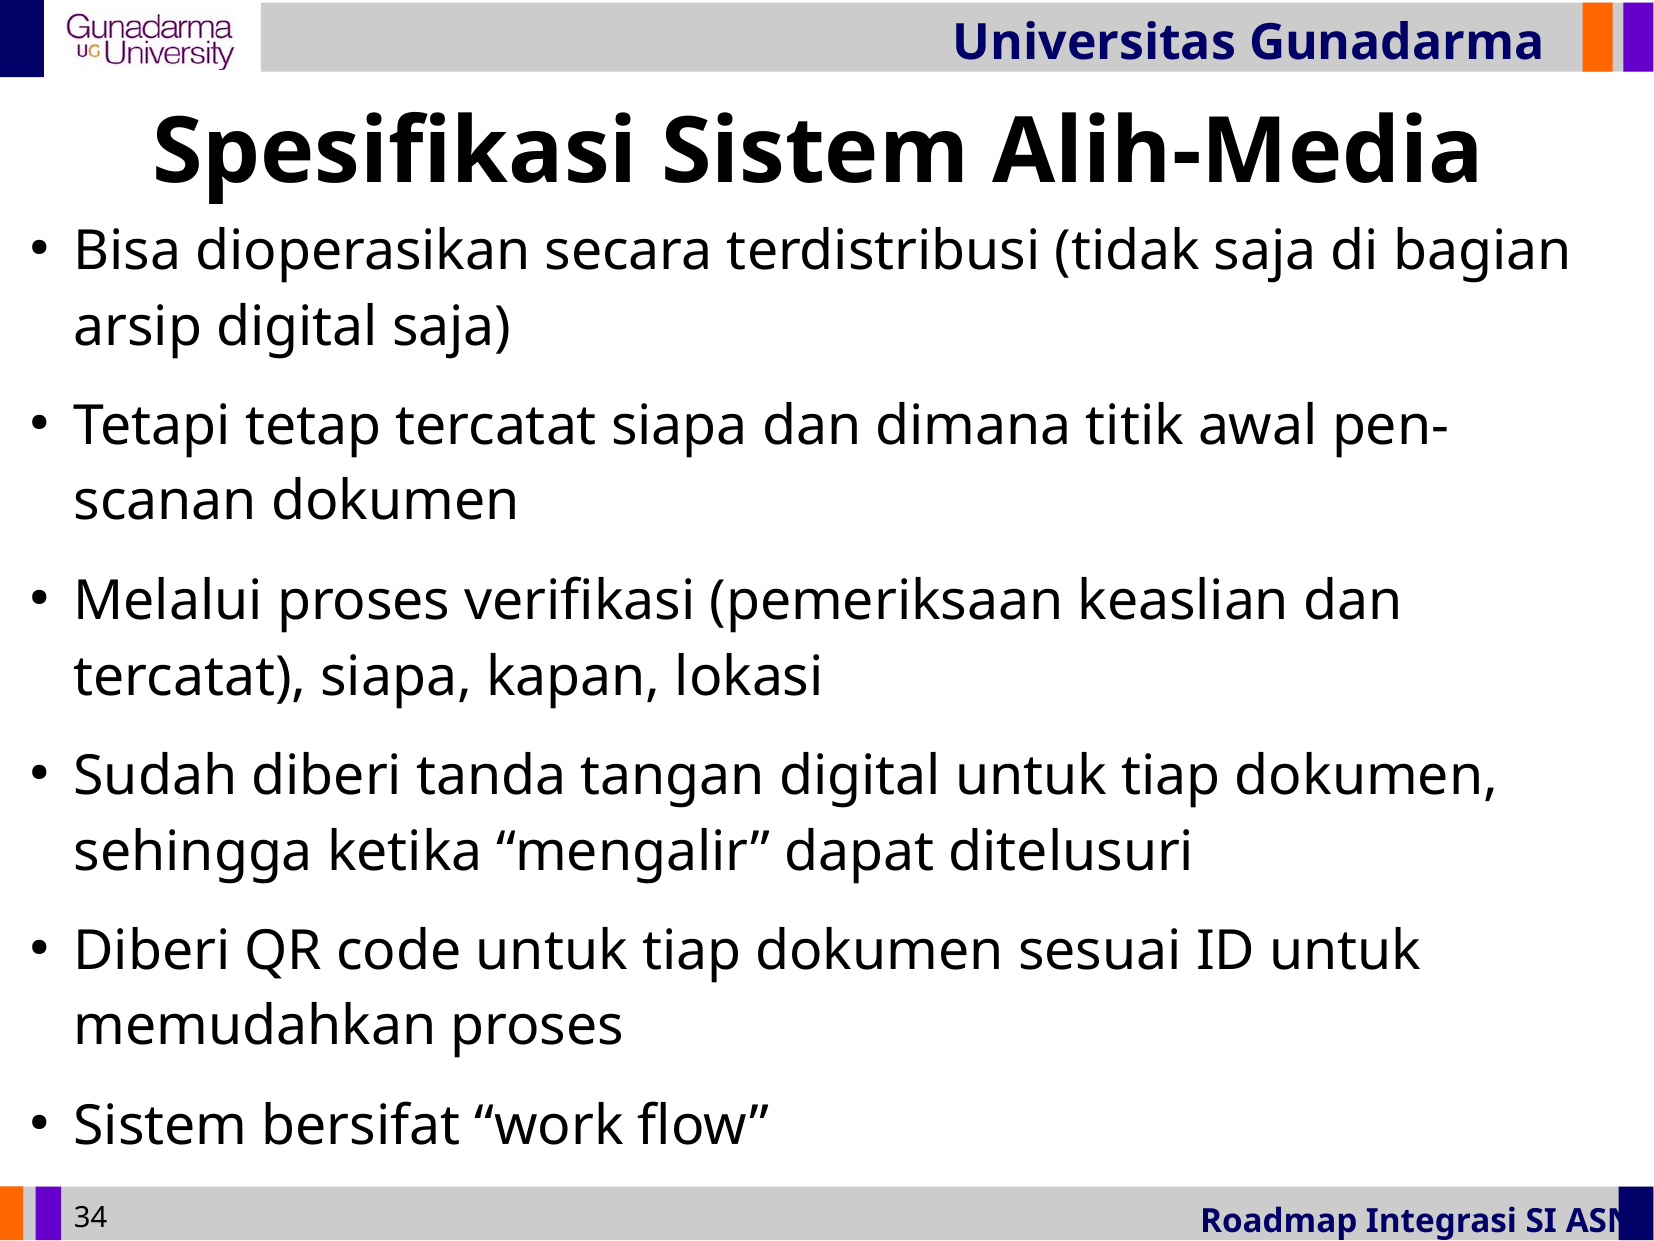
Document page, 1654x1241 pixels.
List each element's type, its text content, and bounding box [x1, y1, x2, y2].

list Bisa dioperasikan secara terdistribusi (tidak saja di bagian arsip digital saja) Tetapi tetap tercatat siapa dan dimana titik awal pen-scanan dokumen Melalui proses verifikasi (pemeriksaan keaslian dan tercatat), siapa, kapan, lokasi Sudah diberi tanda tangan digital untuk tiap dokumen, sehingga ketika “mengalir” dapat ditelusuri Diberi QR code untuk tiap dokumen sesuai ID untuk memudahkan proses Sistem bersifat “work flow” [14, 210, 1630, 1171]
title Spesifikasi Sistem Alih-Media [62, 83, 1576, 210]
picture [65, 0, 235, 70]
